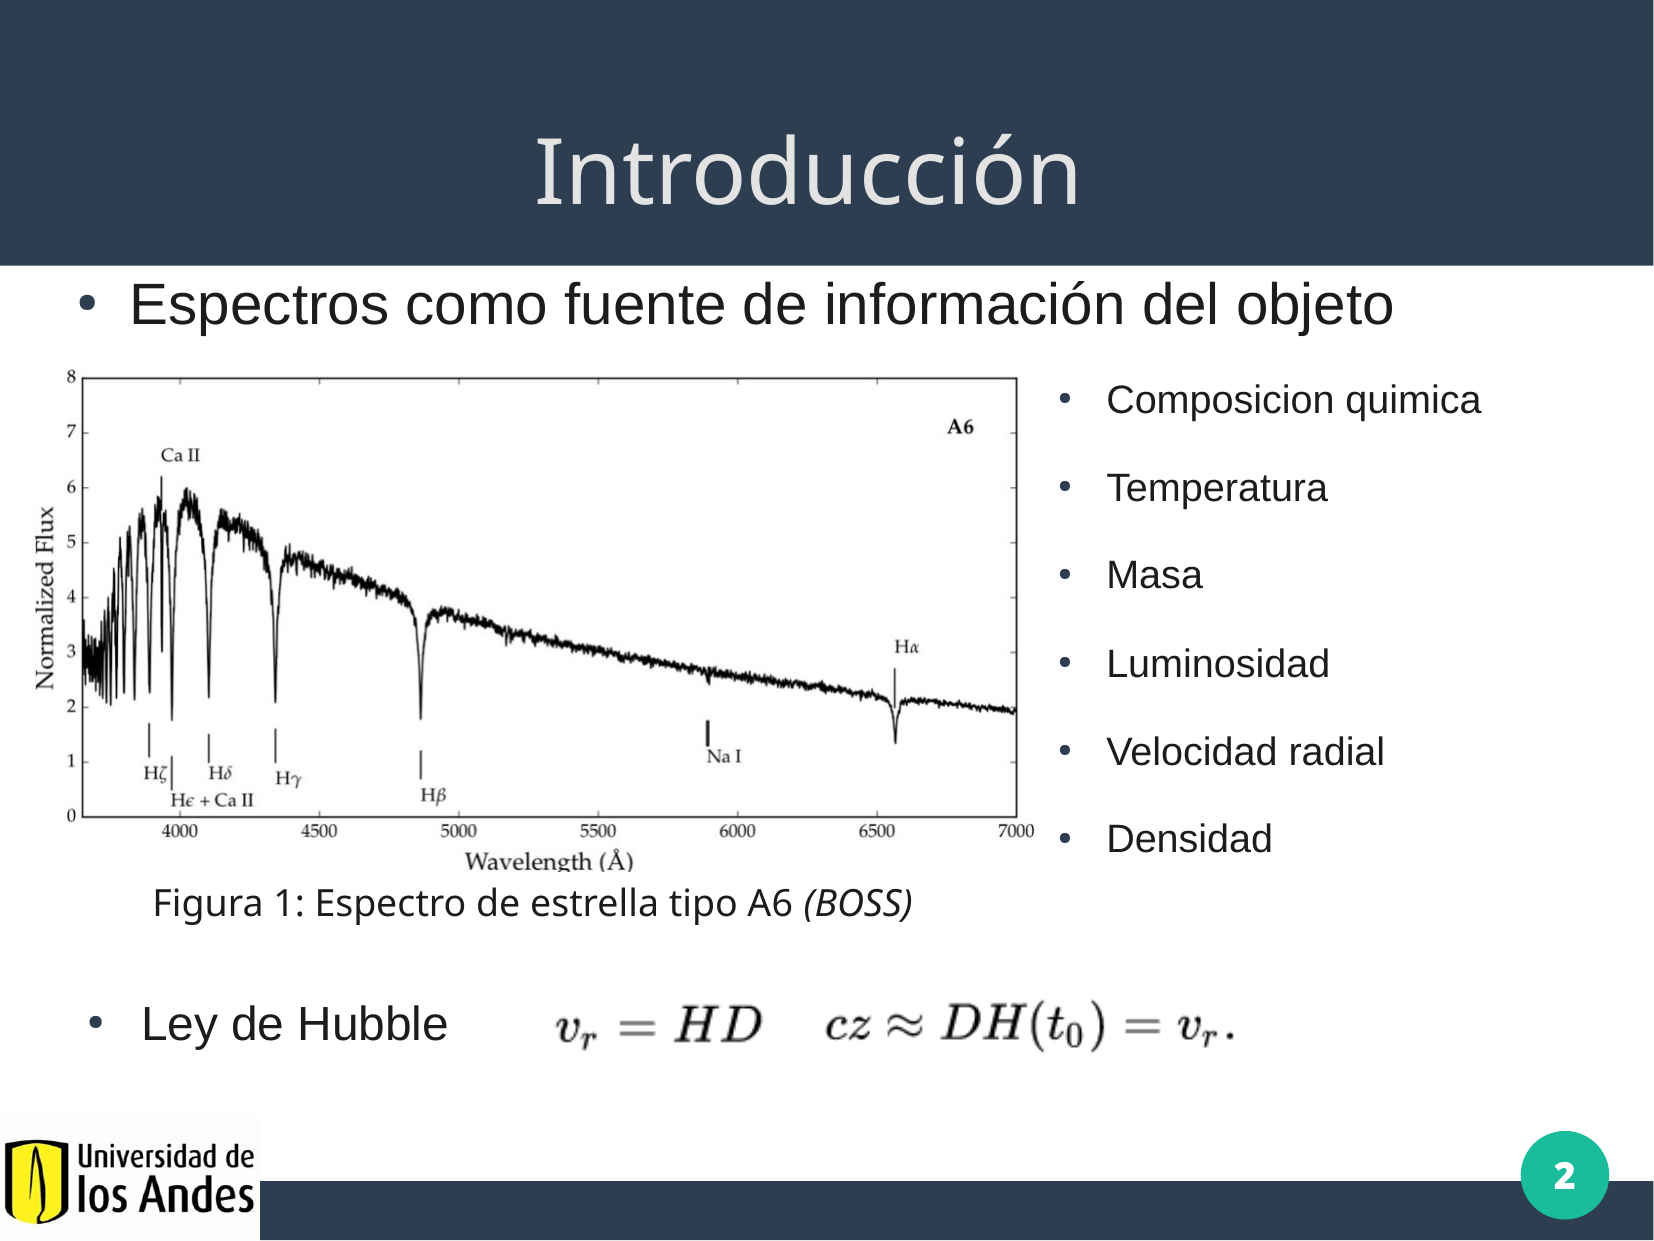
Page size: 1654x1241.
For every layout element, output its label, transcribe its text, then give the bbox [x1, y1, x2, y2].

picture [508, 983, 1264, 1072]
list Ley de Hubble [83, 997, 476, 1241]
list Composicion quimica Temperatura Masa Luminosidad Velocidad radial Densidad [1058, 377, 1574, 1019]
title Introducción [67, 90, 1604, 249]
picture [0, 1116, 83, 1241]
picture [34, 369, 1035, 872]
text_box Figura 1: Espectro de estrella tipo A6 (BOSS) [137, 869, 1058, 972]
list Espectros como fuente de información del objeto [59, 271, 1595, 1099]
